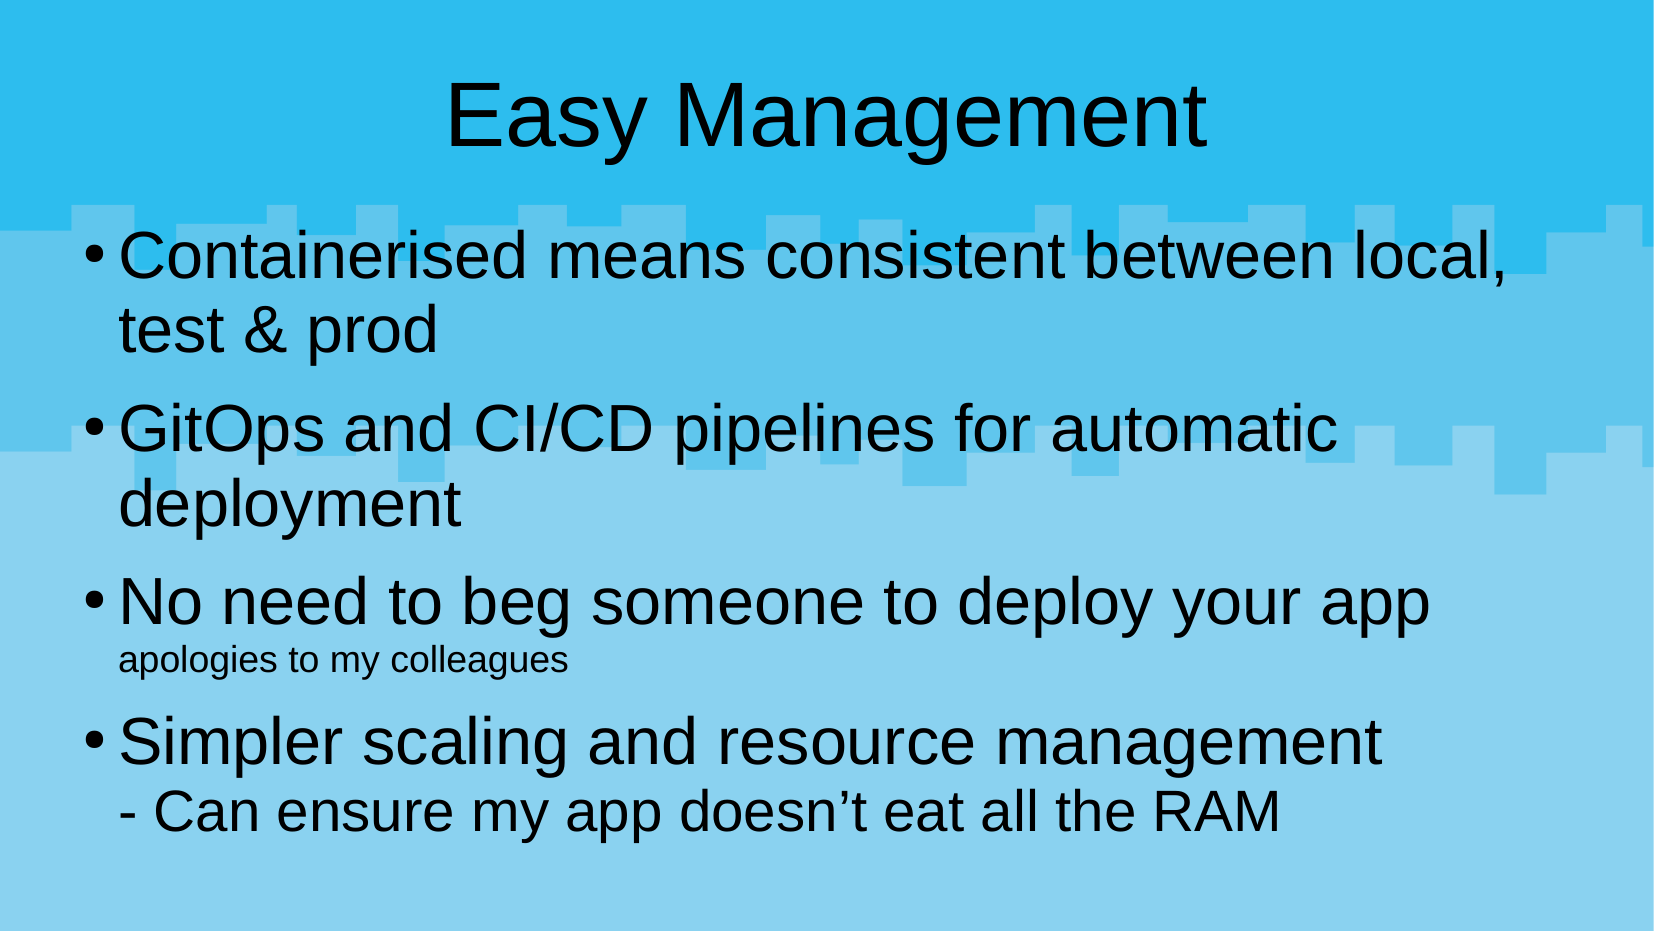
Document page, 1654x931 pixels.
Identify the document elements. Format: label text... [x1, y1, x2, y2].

subtitle Containerised means consistent between local, test & prod GitOps and CI/CD pipelines for automatic deployment No need to beg someone to deploy your app apologies to my colleagues Simpler scaling and resource management - Can ensure my app doesn’t eat all the RAM [82, 217, 1571, 886]
picture [0, 0, 1654, 931]
title Easy Management [82, 37, 1571, 193]
